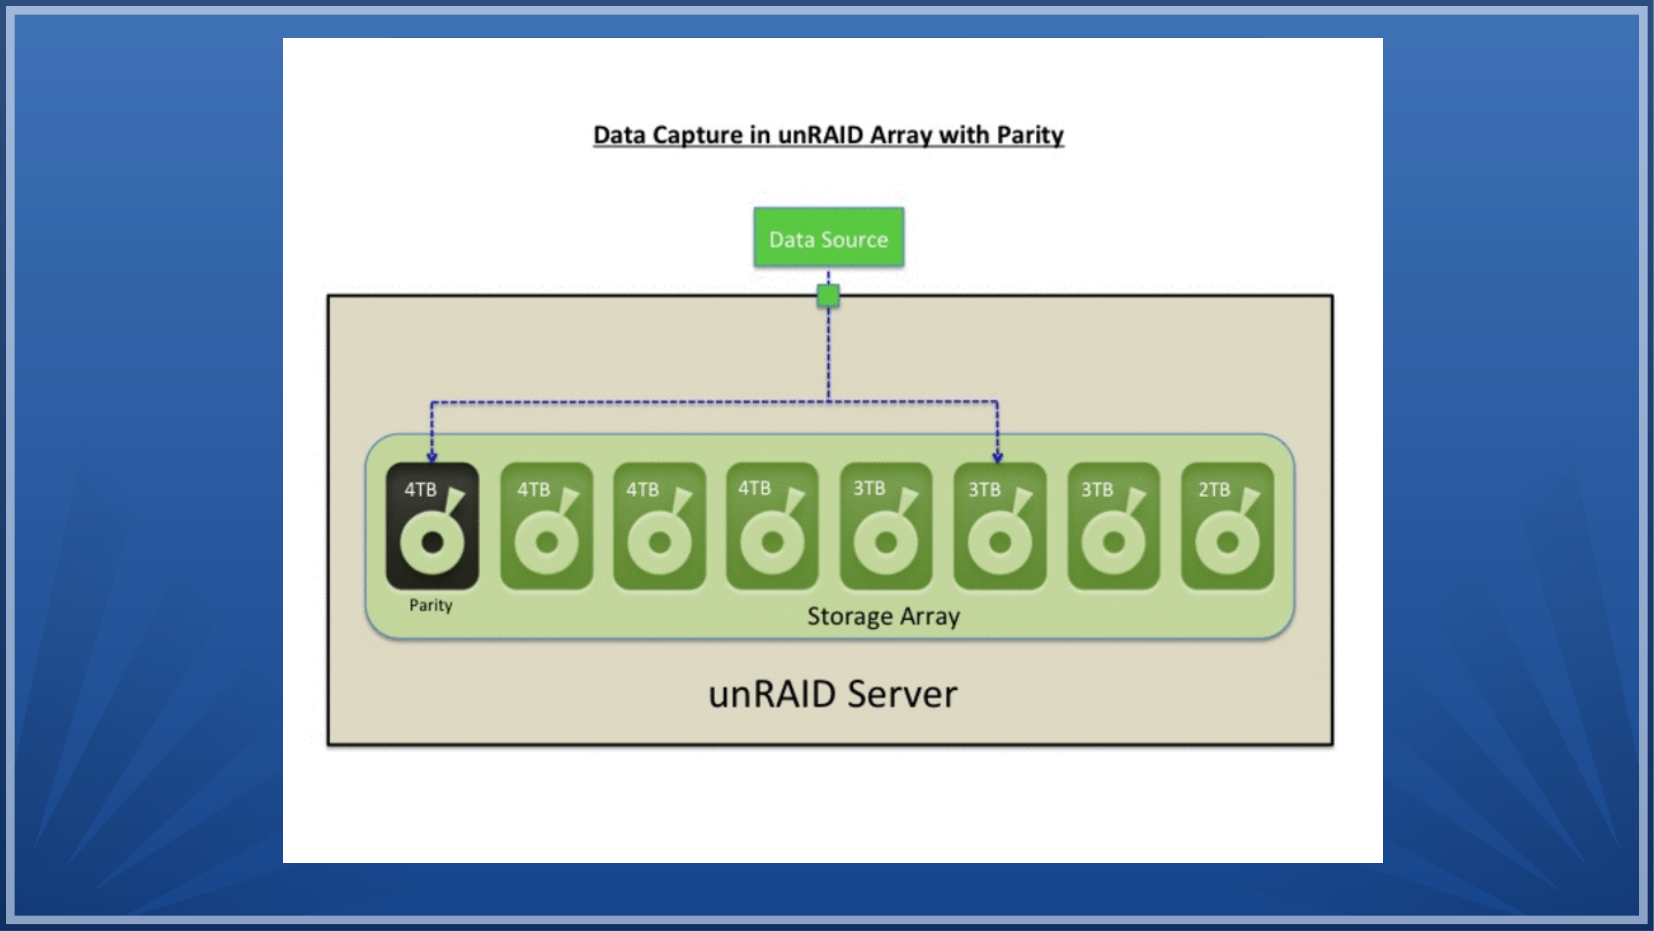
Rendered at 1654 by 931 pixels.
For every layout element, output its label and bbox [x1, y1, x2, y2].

picture [283, 38, 1383, 863]
